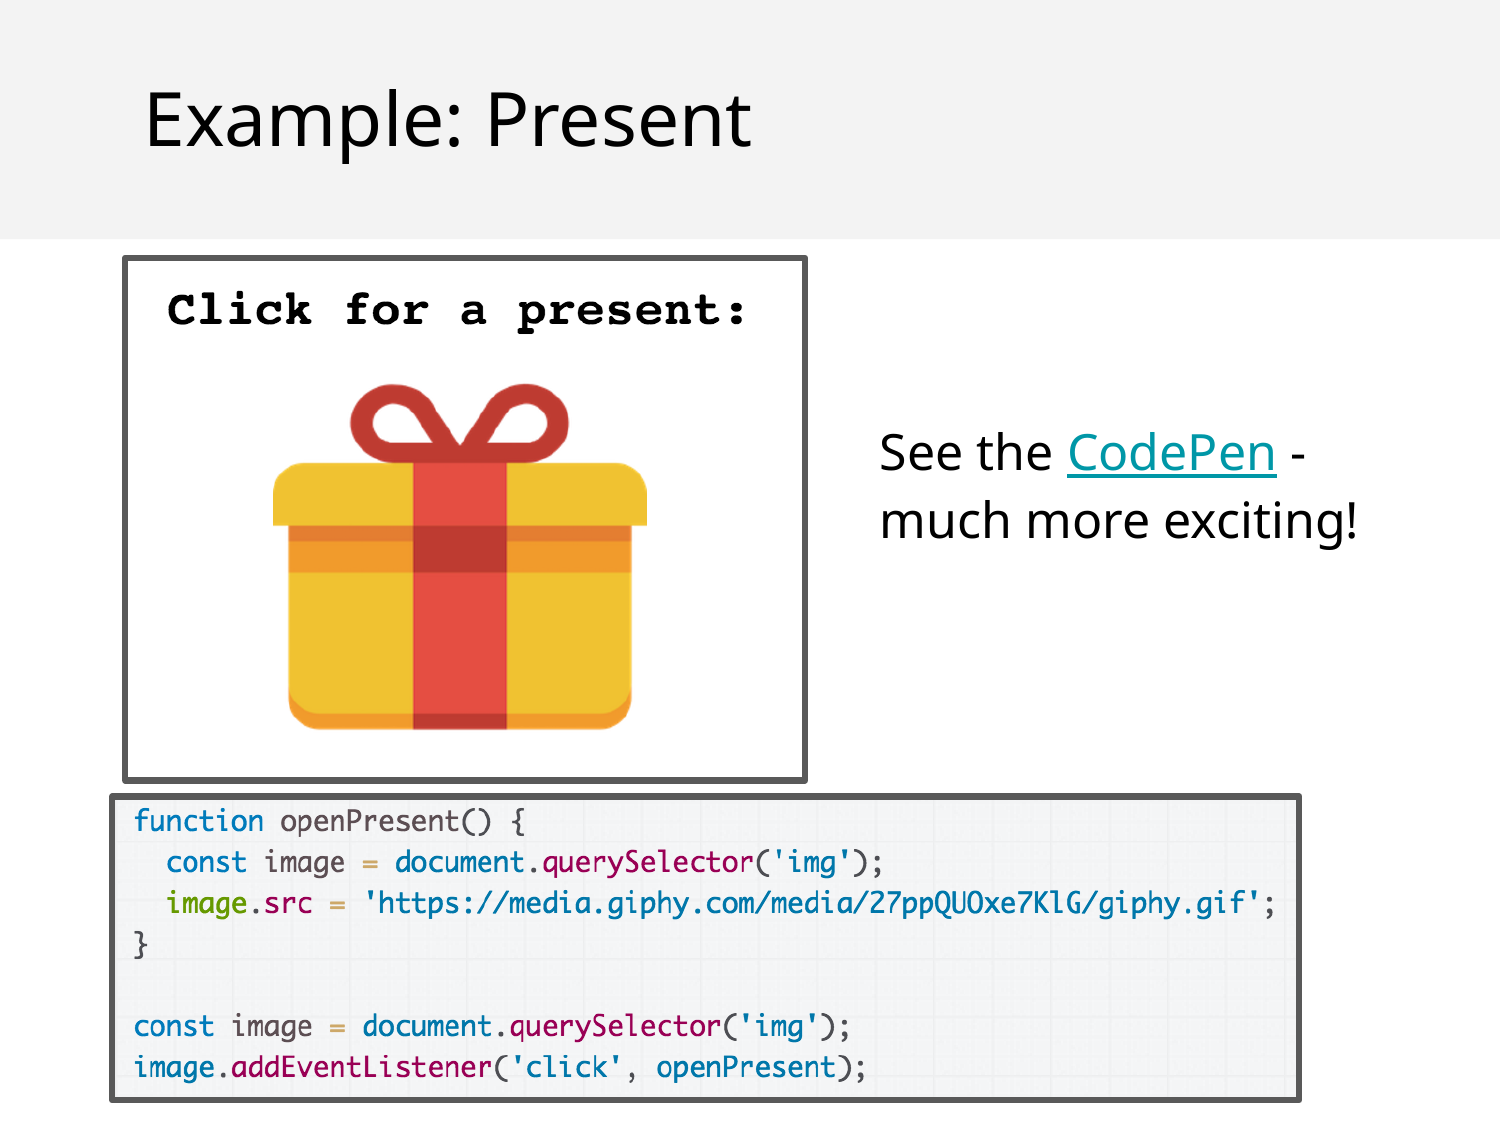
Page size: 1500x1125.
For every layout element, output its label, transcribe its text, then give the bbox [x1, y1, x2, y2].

text_box See the CodePen - much more exciting! [864, 405, 1405, 660]
title Example: Present [128, 56, 1372, 183]
picture [115, 799, 1297, 1098]
picture [128, 260, 802, 778]
